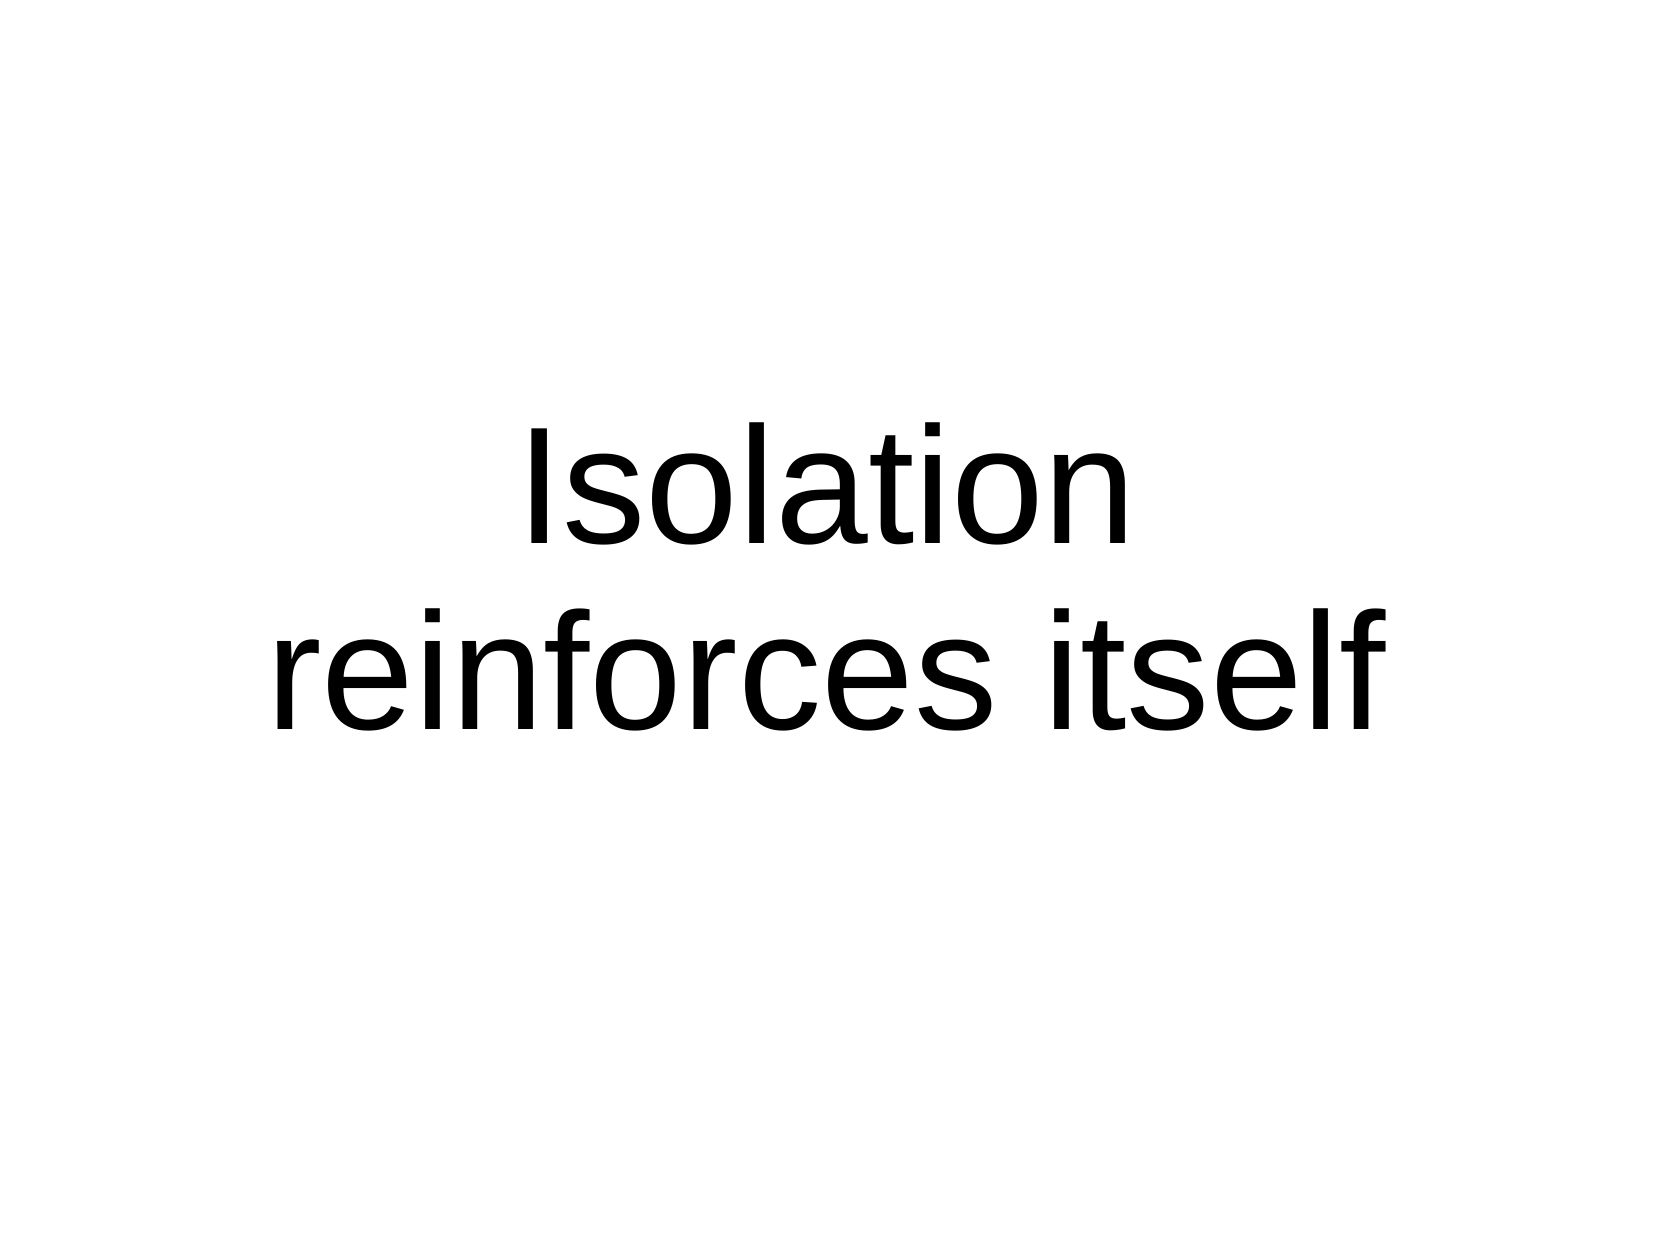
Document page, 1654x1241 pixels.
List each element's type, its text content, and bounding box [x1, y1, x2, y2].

subtitle Isolation reinforces itself [82, 56, 1571, 1102]
